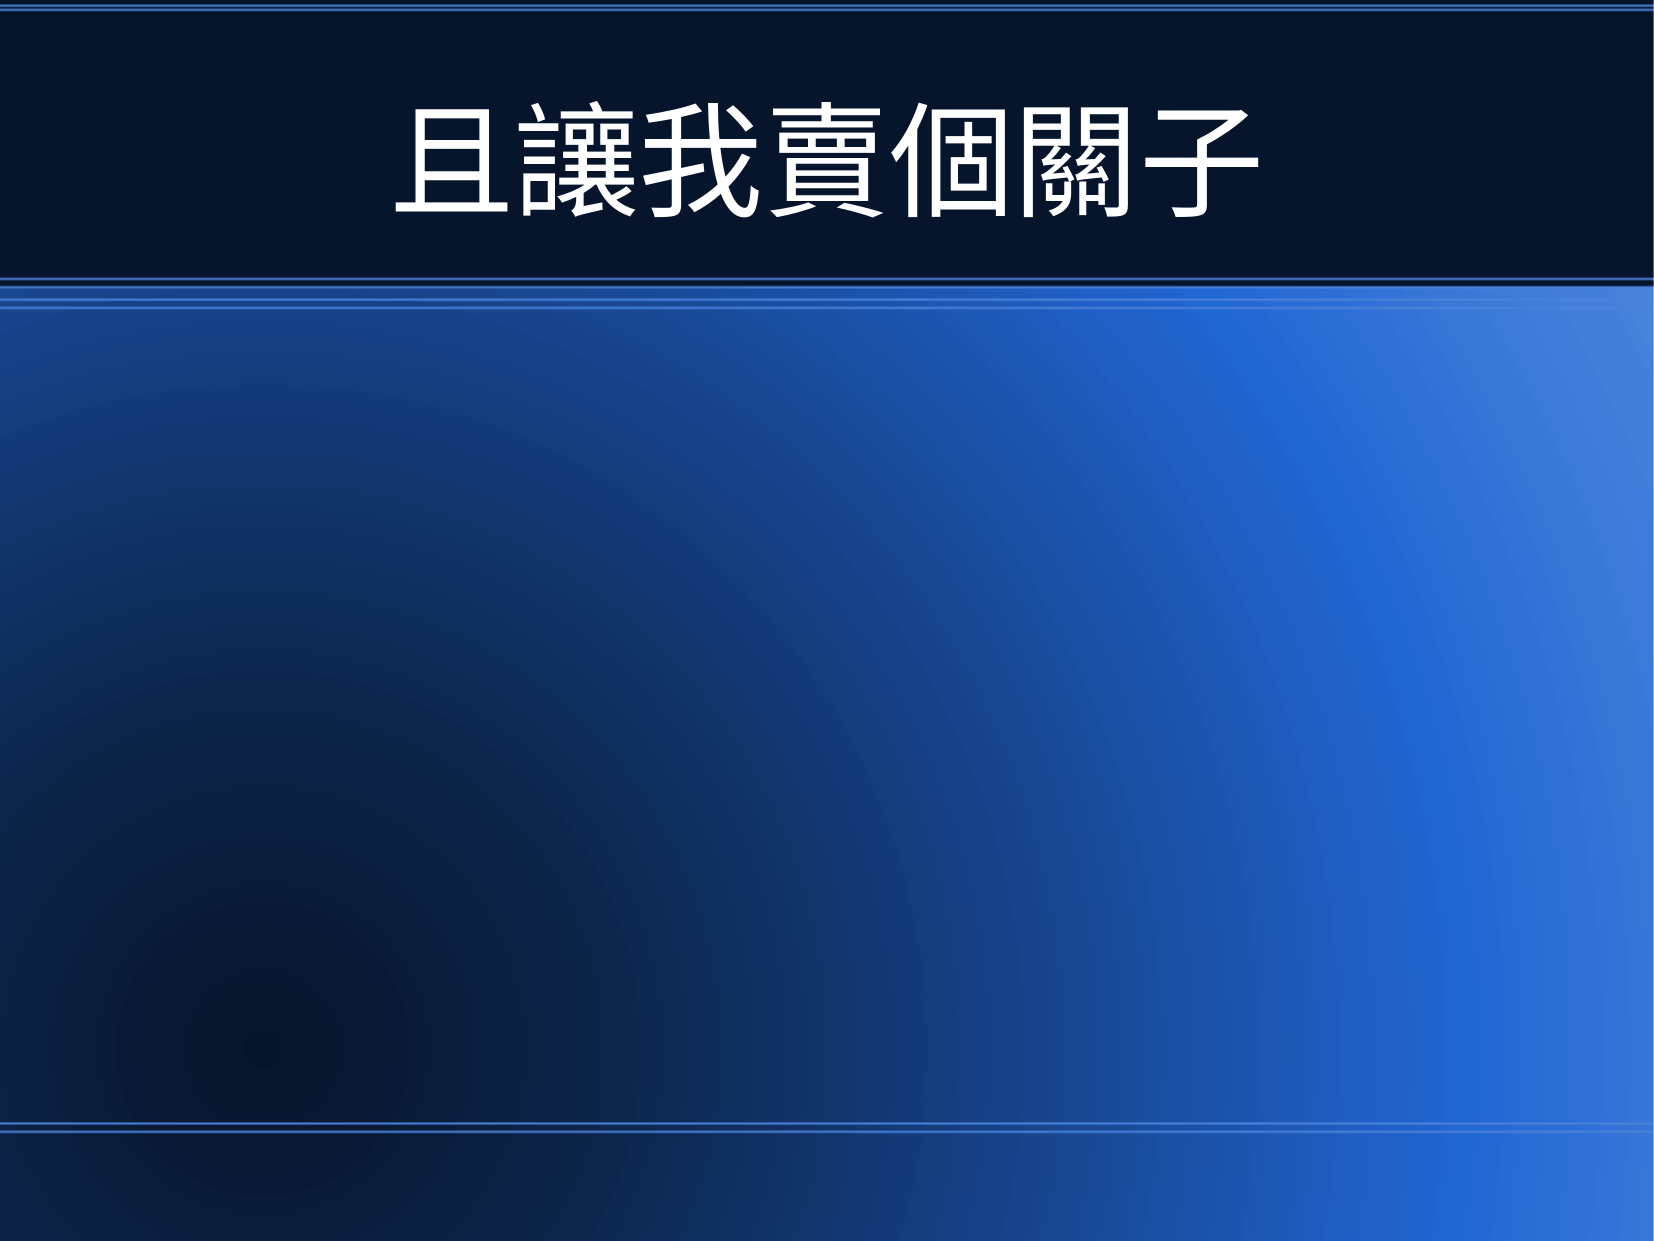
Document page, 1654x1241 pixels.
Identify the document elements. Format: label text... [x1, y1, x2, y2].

picture [0, 0, 1654, 1241]
title 且讓我賣個關子 [82, 49, 1571, 257]
